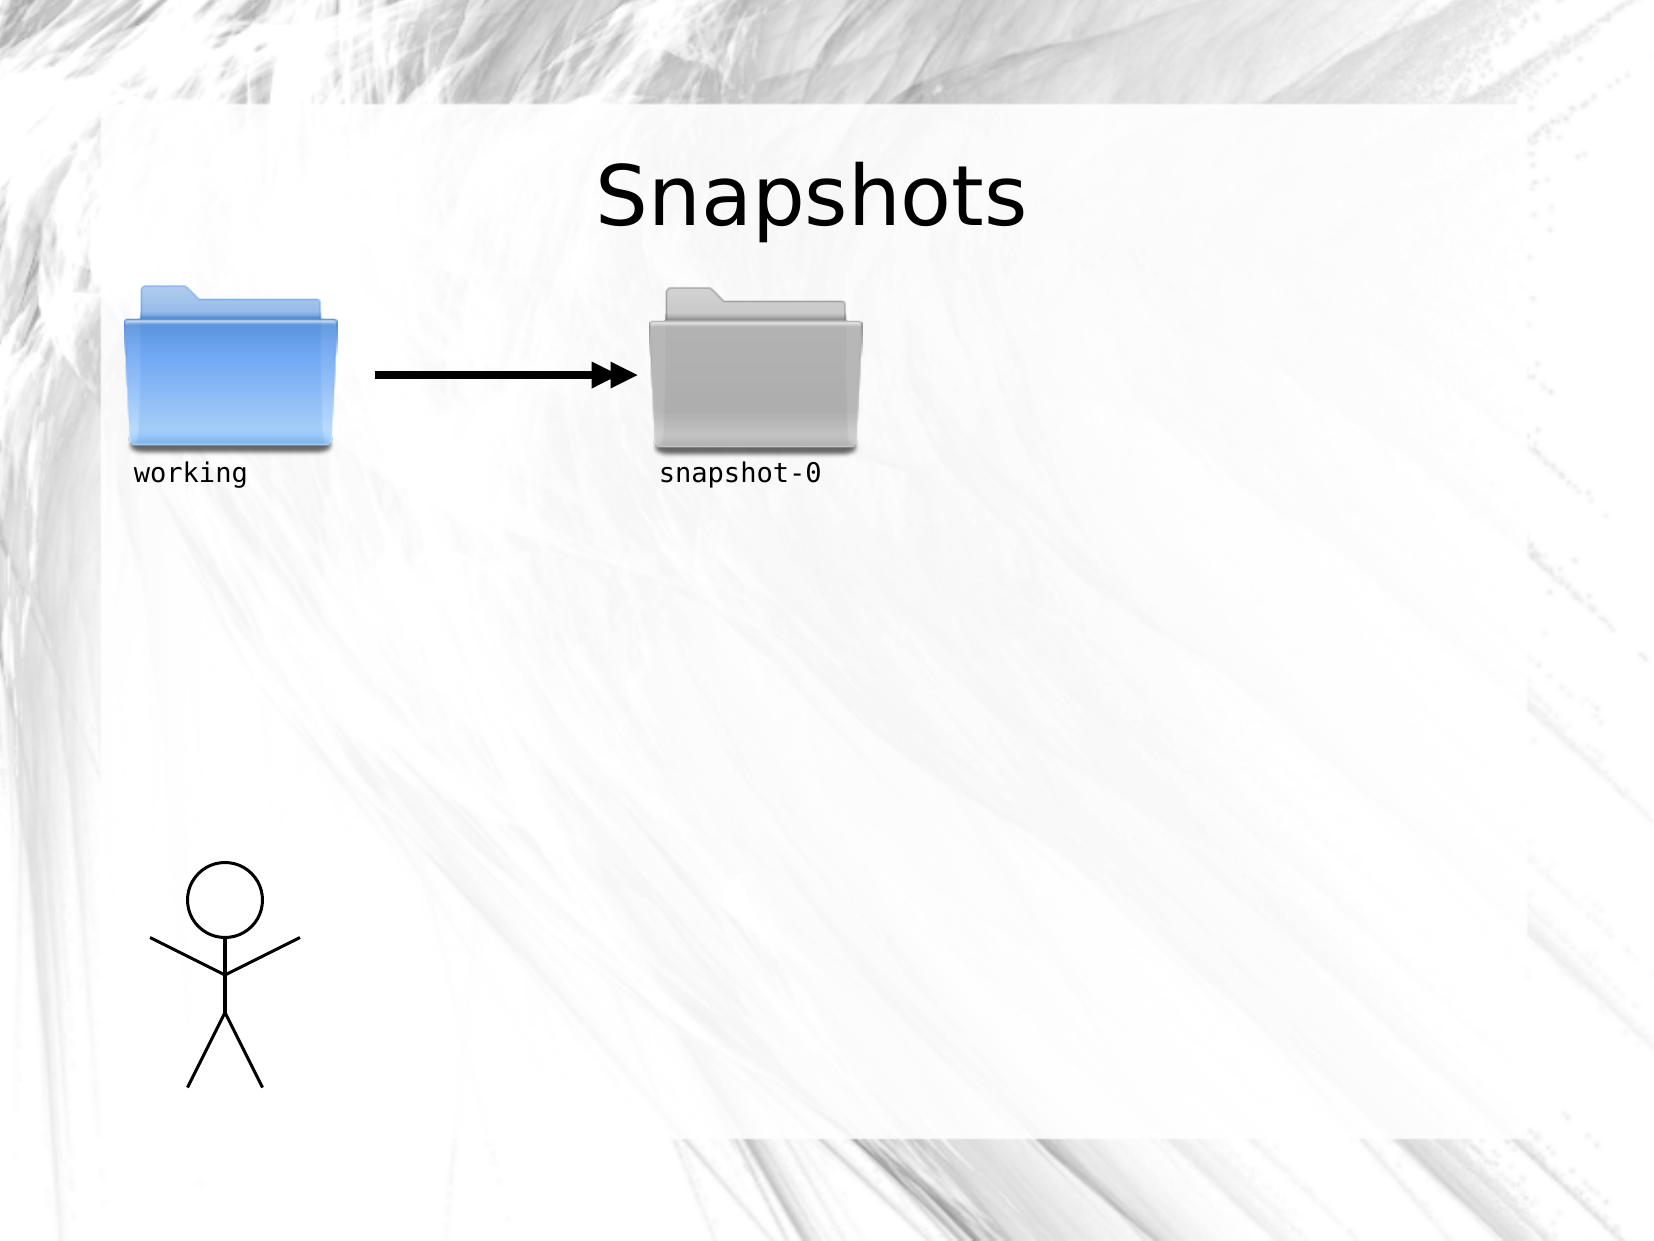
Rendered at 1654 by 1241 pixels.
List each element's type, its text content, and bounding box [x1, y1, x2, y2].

text_box working [119, 450, 263, 497]
text_box snapshot-0 [644, 450, 837, 497]
picture [0, 0, 1654, 1241]
title Snapshots [118, 112, 1506, 281]
